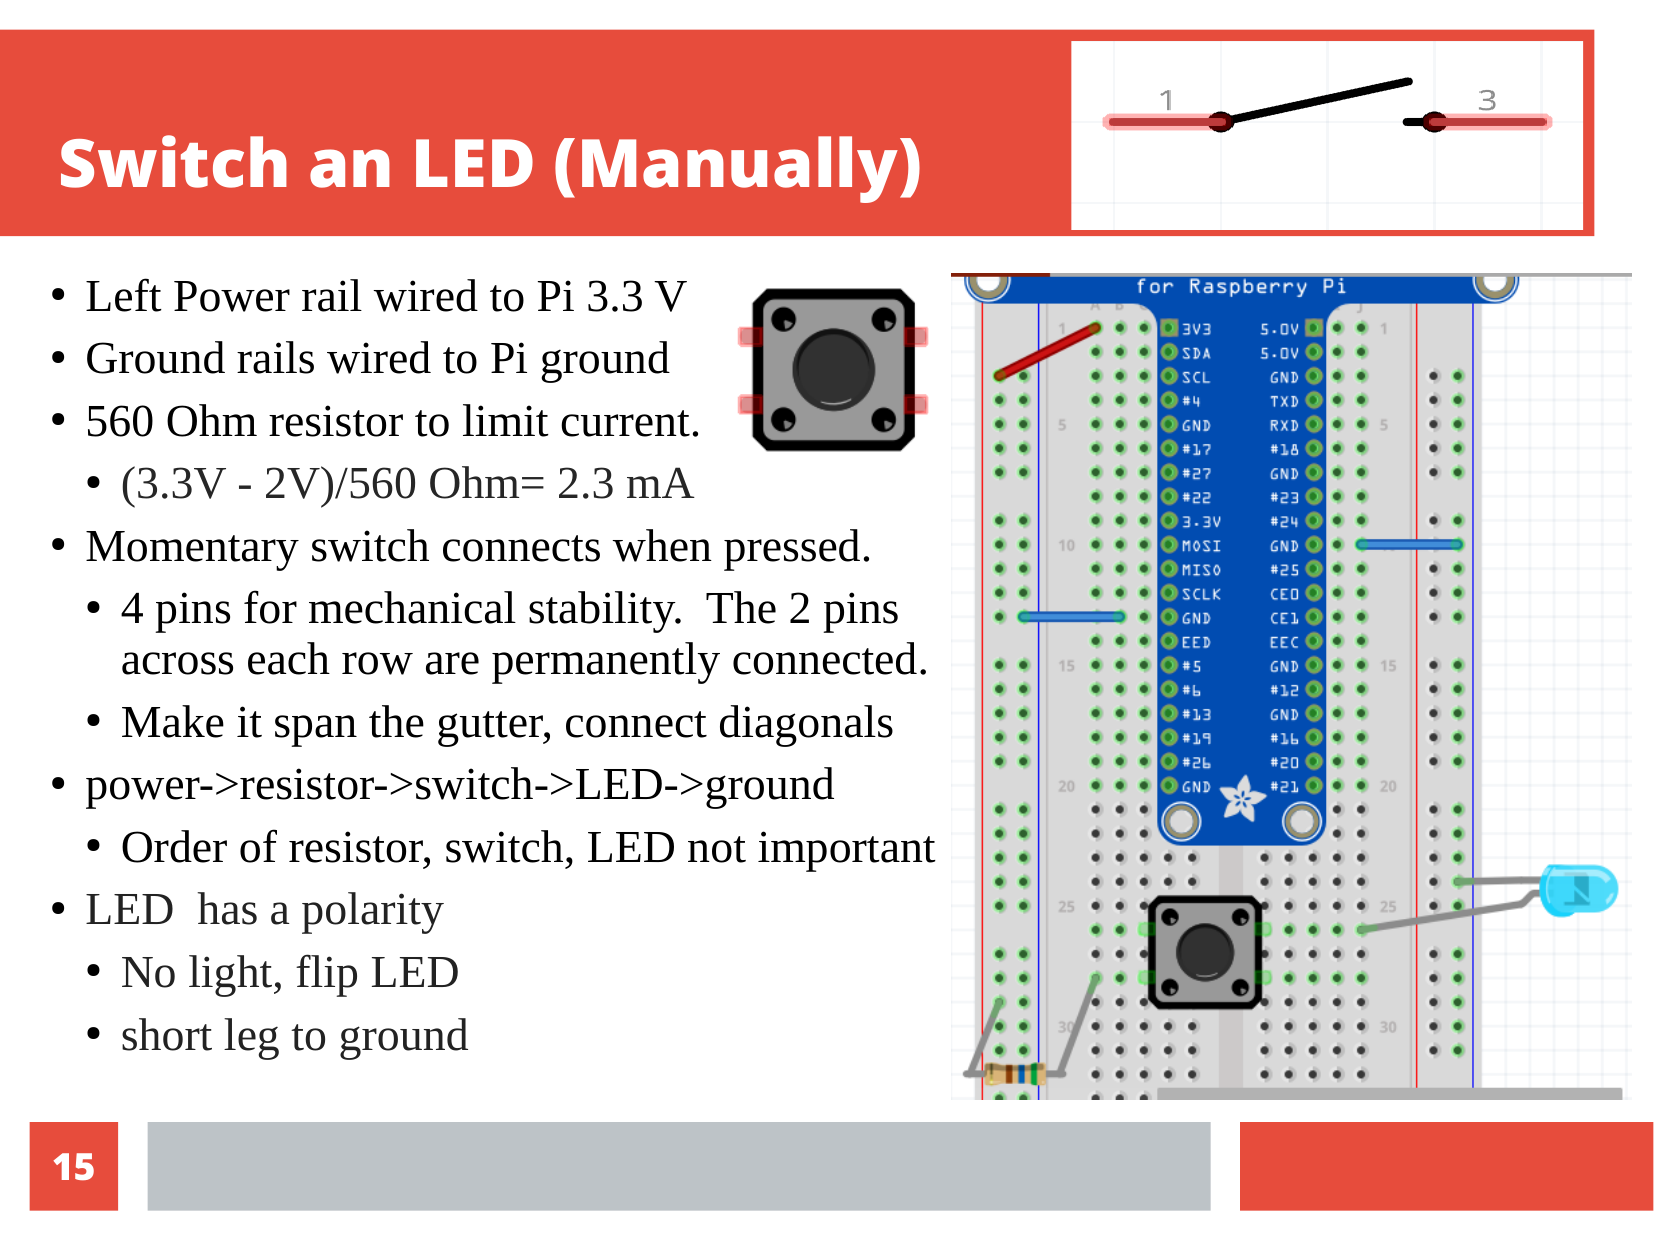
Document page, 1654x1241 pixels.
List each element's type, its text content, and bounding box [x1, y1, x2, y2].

picture [1071, 41, 1584, 230]
picture [722, 263, 929, 470]
picture [969, 273, 1632, 1101]
title Switch an LED (Manually) [59, 59, 1071, 207]
text_box Left Power rail wired to Pi 3.3 V Ground rails wired to Pi ground 560 Ohm resistor to limit current. (3.3V - 2V)/560 Ohm= 2.3 mA Momentary switch connects when pressed. 4 pins for mechanical stability. The 2 pins across each row are permanently connected. Make it span the gutter, connect diagonals power->resistor->switch->LED->ground Order of resistor, switch, LED not important LED has a polarity No light, flip LED short leg to ground [35, 263, 969, 1197]
title Switch an LED (Manually) [1584, 59, 1595, 207]
